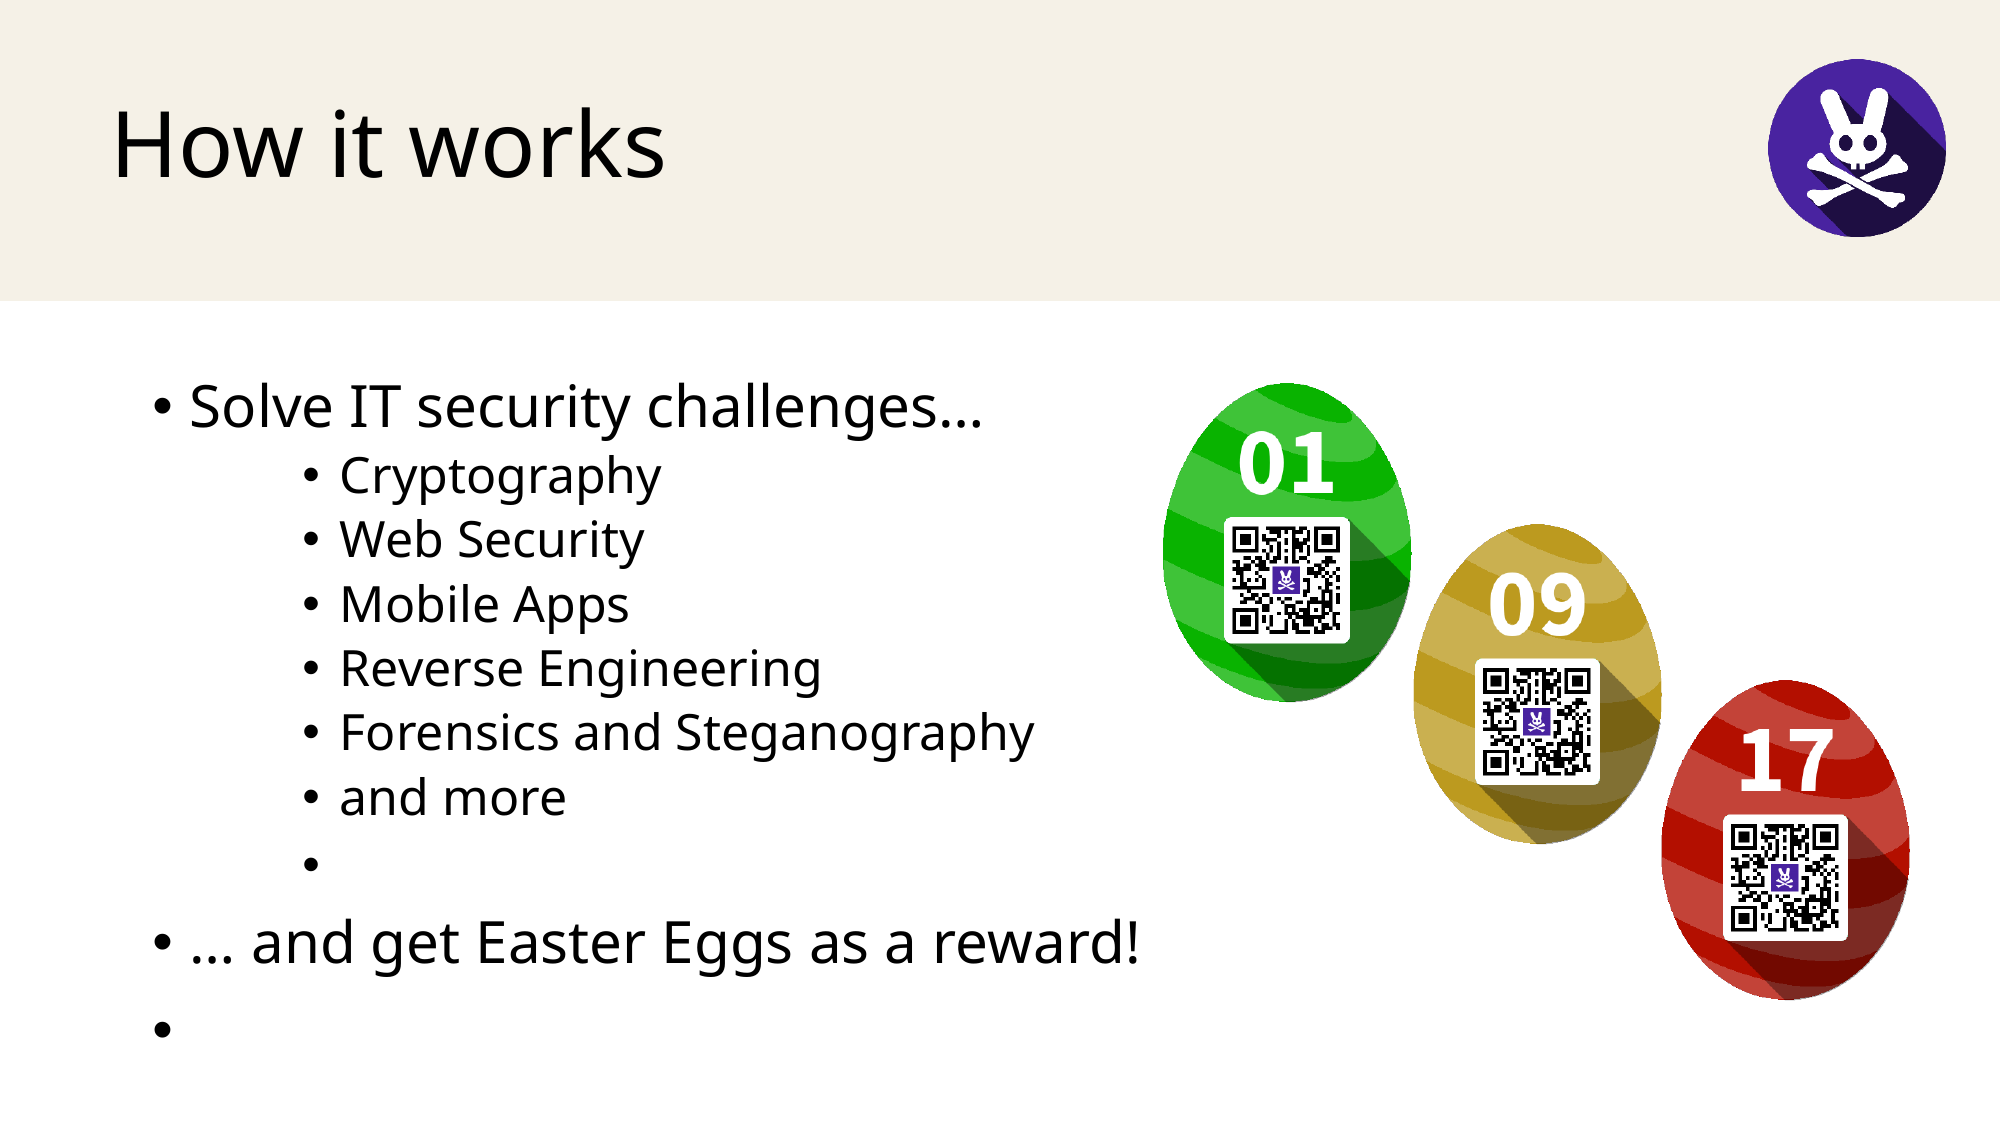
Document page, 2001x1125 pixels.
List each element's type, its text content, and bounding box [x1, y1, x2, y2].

picture [1821, 59, 1946, 237]
title How it works [95, 39, 1821, 257]
list Solve IT security challenges… Cryptography Web Security Mobile Apps Reverse Engineering Forensics and Steganography and more … and get Easter Eggs as a reward! [137, 369, 1863, 1035]
list Solve IT security challenges… Cryptography Web Security Mobile Apps Reverse Engineering Forensics and Steganography and more … and get Easter Eggs as a reward! [1465, 369, 1863, 663]
picture [1109, 365, 1963, 1018]
text_box [0, 0, 2000, 301]
